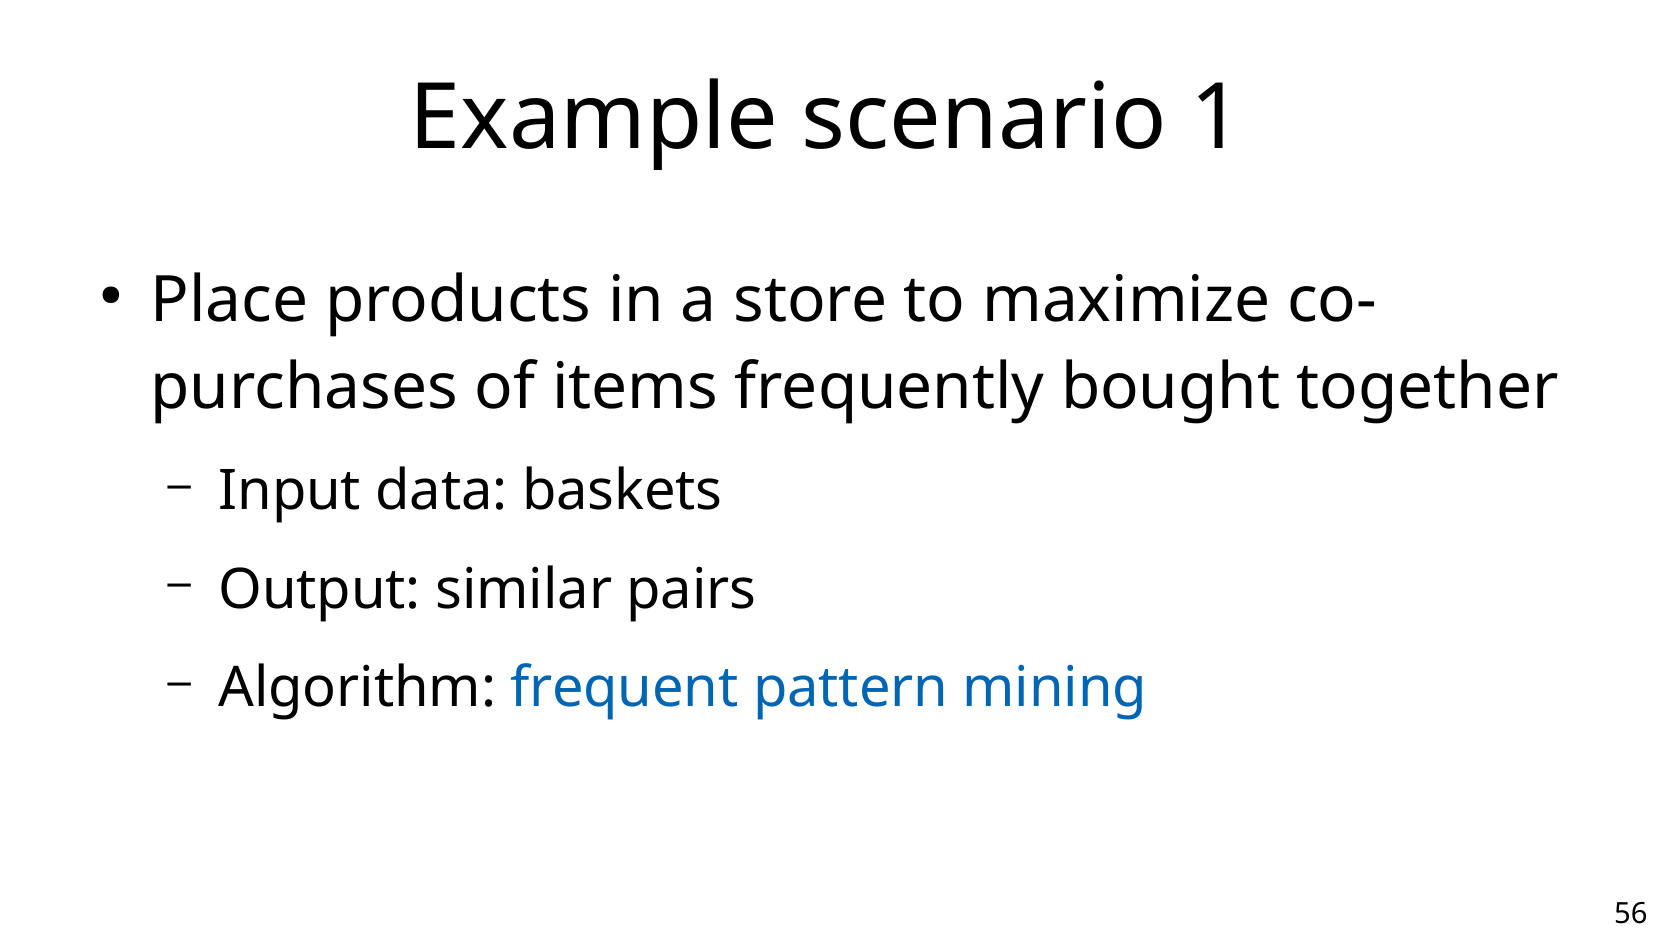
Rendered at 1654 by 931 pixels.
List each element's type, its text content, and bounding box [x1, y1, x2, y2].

list Place products in a store to maximize co-purchases of items frequently bought together Input data: baskets Output: similar pairs Algorithm: frequent pattern mining [82, 253, 1571, 793]
title Example scenario 1 [82, 1, 1571, 226]
